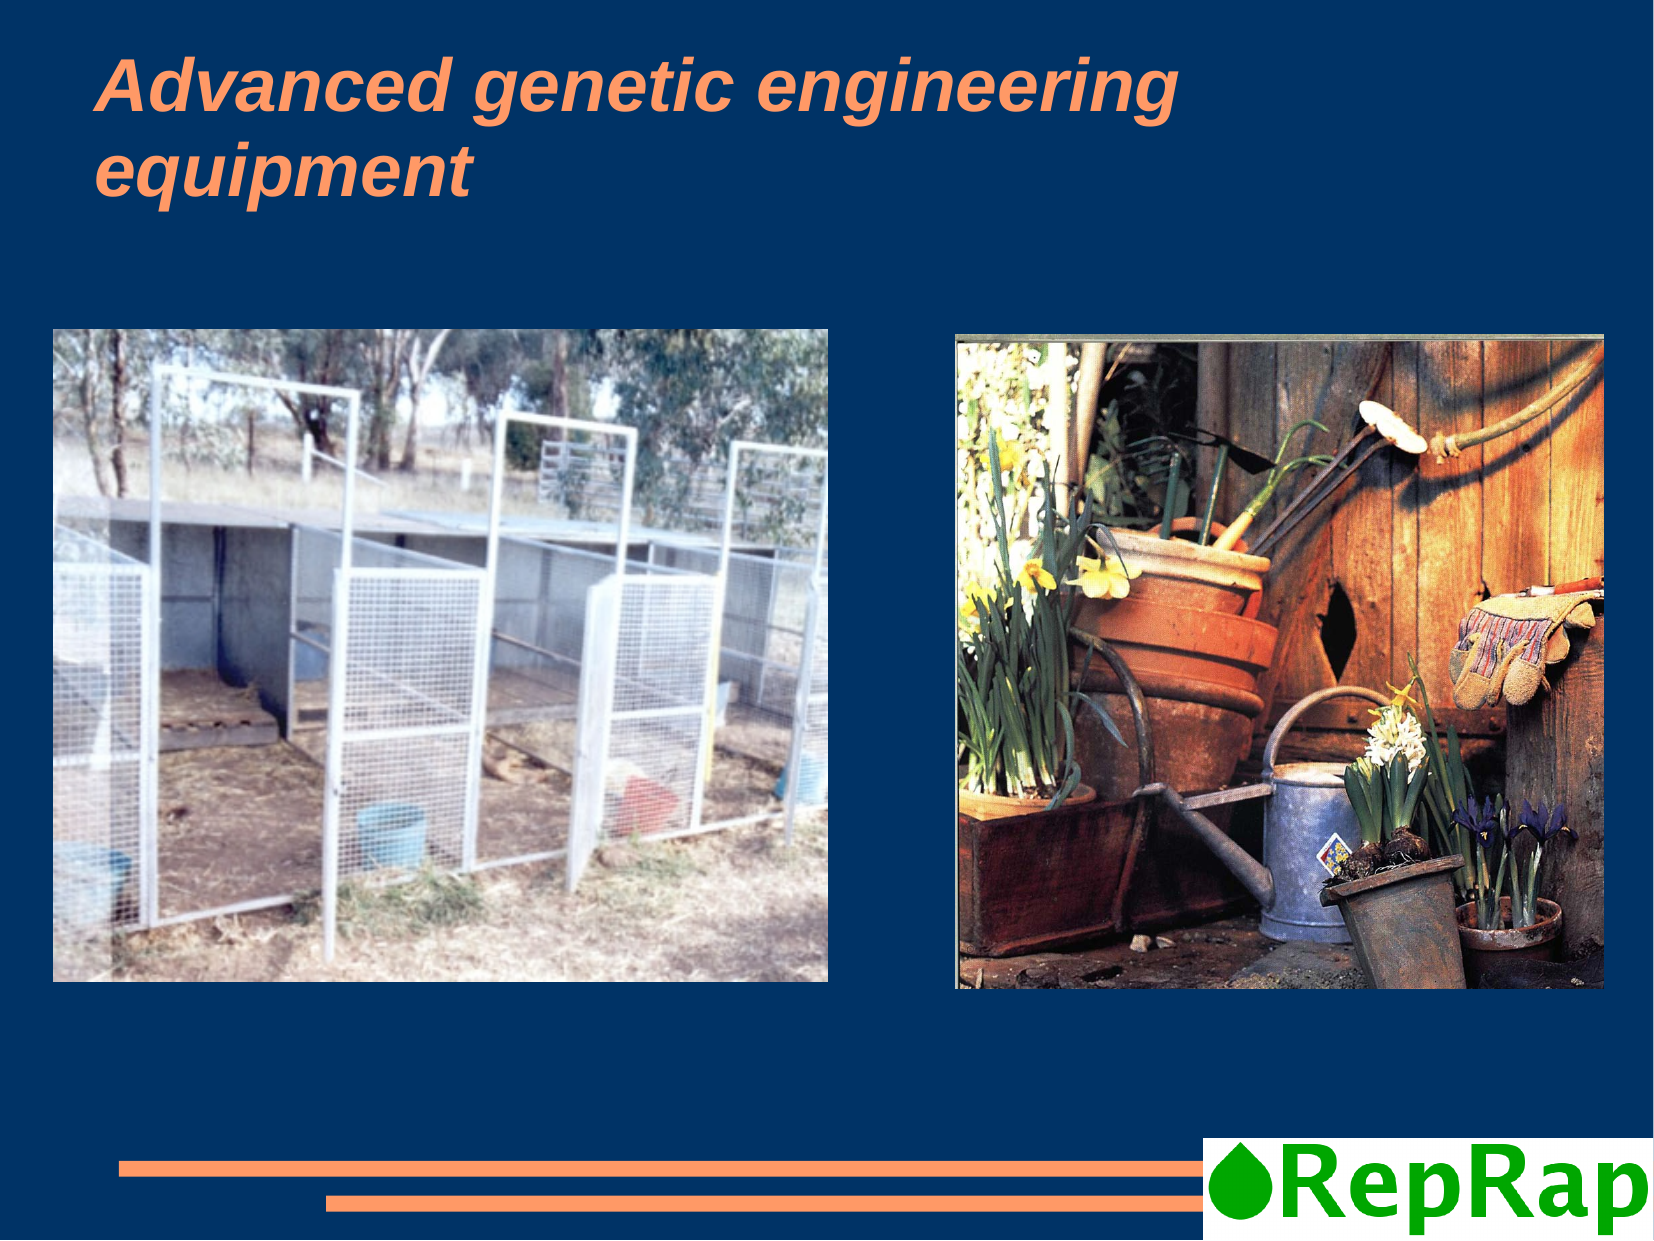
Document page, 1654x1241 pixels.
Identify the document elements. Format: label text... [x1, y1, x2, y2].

picture [1203, 1138, 1654, 1241]
picture [53, 329, 828, 982]
picture [955, 334, 1604, 989]
title Advanced genetic engineering equipment [94, 40, 1489, 216]
